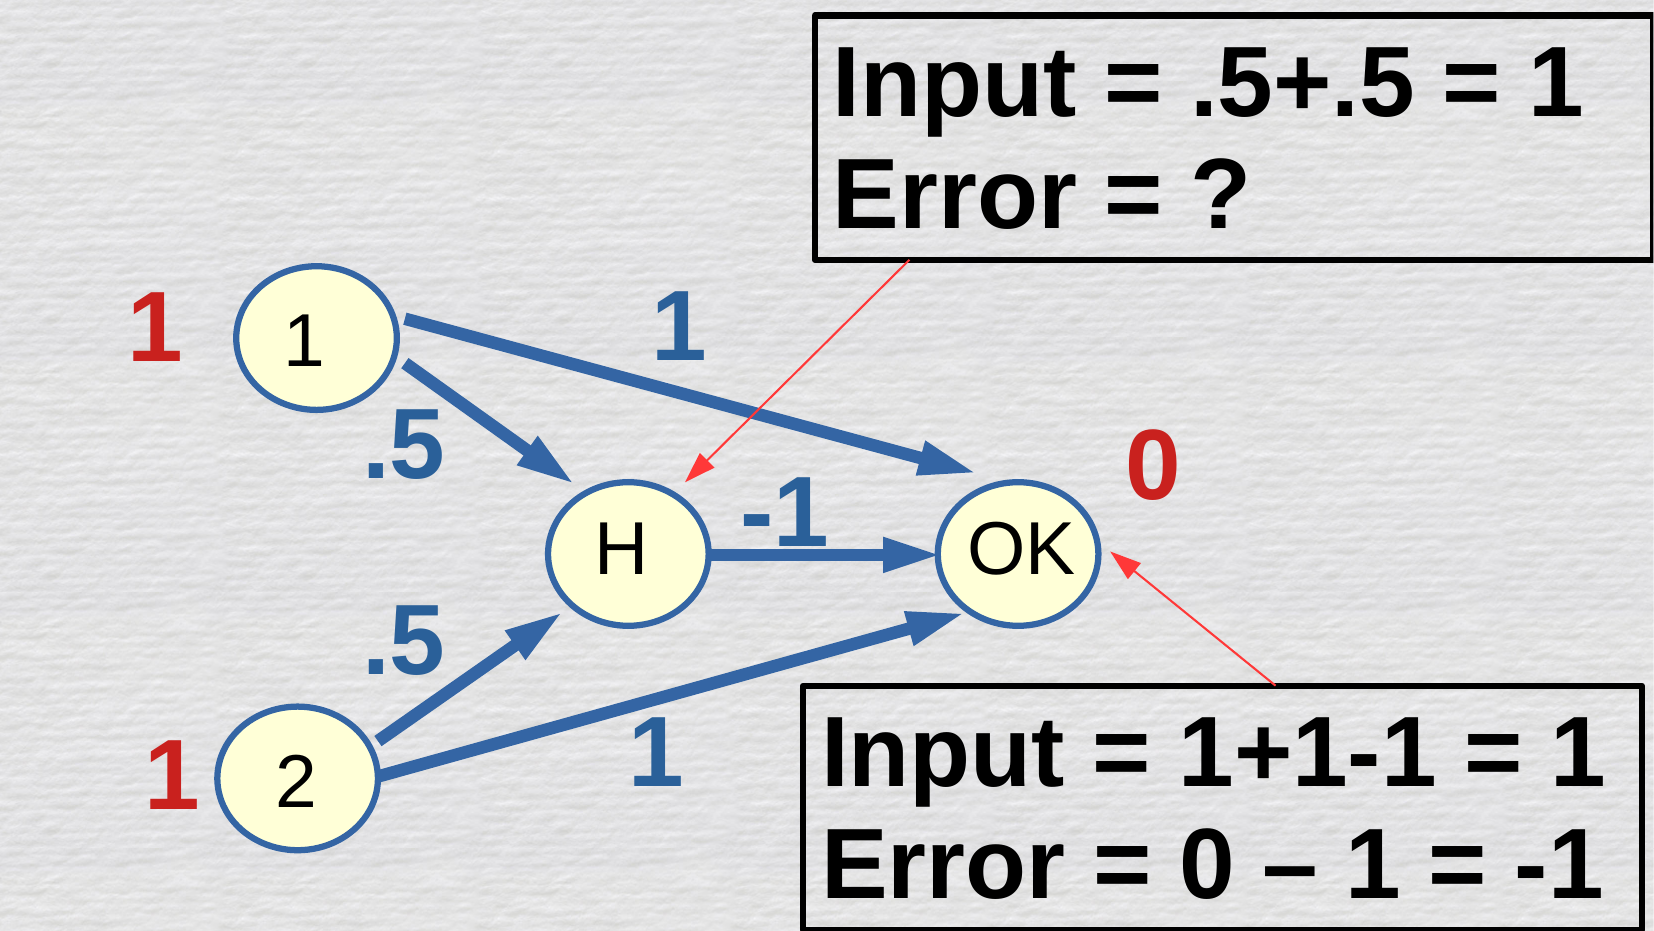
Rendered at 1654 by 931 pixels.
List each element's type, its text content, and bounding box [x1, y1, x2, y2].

text_box 1 [112, 263, 213, 390]
text_box [937, 513, 952, 595]
text_box -1 [725, 448, 879, 591]
text_box 1 [637, 263, 738, 390]
text_box Input = 1+1-1 = 1 Error = 0 – 1 = -1 [803, 685, 1642, 931]
text_box [230, 706, 378, 851]
text_box 2 [260, 732, 348, 831]
text_box 1 [129, 712, 230, 839]
text_box [236, 266, 397, 410]
text_box OK [952, 499, 1099, 632]
text_box .5 [347, 576, 490, 707]
text_box H [579, 499, 679, 603]
text_box 1 [613, 688, 714, 815]
text_box 1 [268, 290, 348, 390]
text_box [966, 482, 1070, 499]
text_box 0 [1110, 401, 1211, 529]
text_box .5 [347, 381, 490, 512]
picture [0, 0, 1654, 931]
text_box [548, 482, 709, 626]
text_box Input = .5+.5 = 1 Error = ? [814, 15, 1654, 260]
